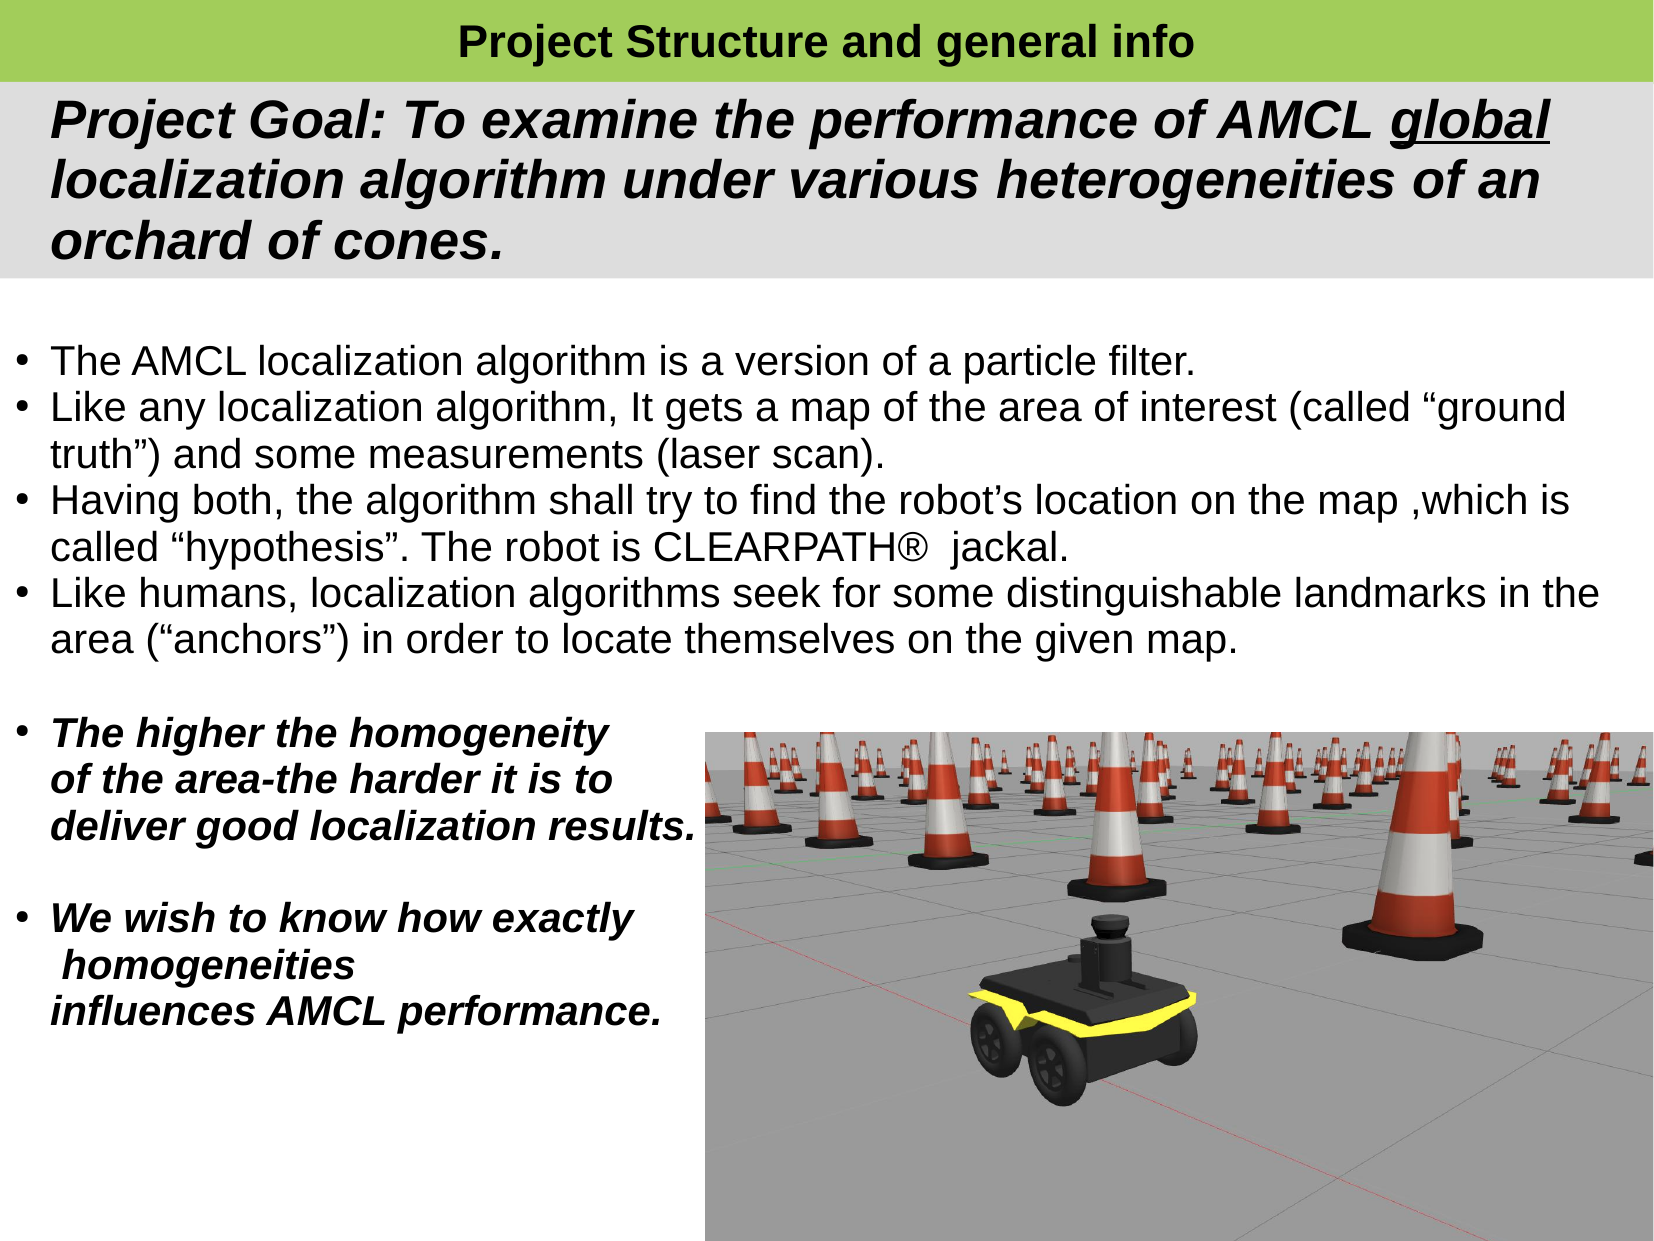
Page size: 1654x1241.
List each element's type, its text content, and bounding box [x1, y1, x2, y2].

title Project Structure and general info [0, 0, 1654, 81]
picture [705, 732, 1654, 1241]
text_box The AMCL localization algorithm is a version of a particle filter. Like any localization algorithm, It gets a map of the area of interest (called “ground truth”) and some measurements (laser scan). Having both, the algorithm shall try to find the robot’s location on the map ,which is called “hypothesis”. The robot is CLEARPATH® jackal. Like humans, localization algorithms seek for some distinguishable landmarks in the area (“anchors”) in order to locate themselves on the given map. The higher the homogeneity of the area-the harder it is to deliver good localization results. We wish to know how exactly homogeneities influences AMCL performance. [0, 283, 1654, 1231]
text_box Project Goal: To examine the performance of AMCL global localization algorithm under various heterogeneities of an orchard of cones. [0, 81, 1654, 279]
